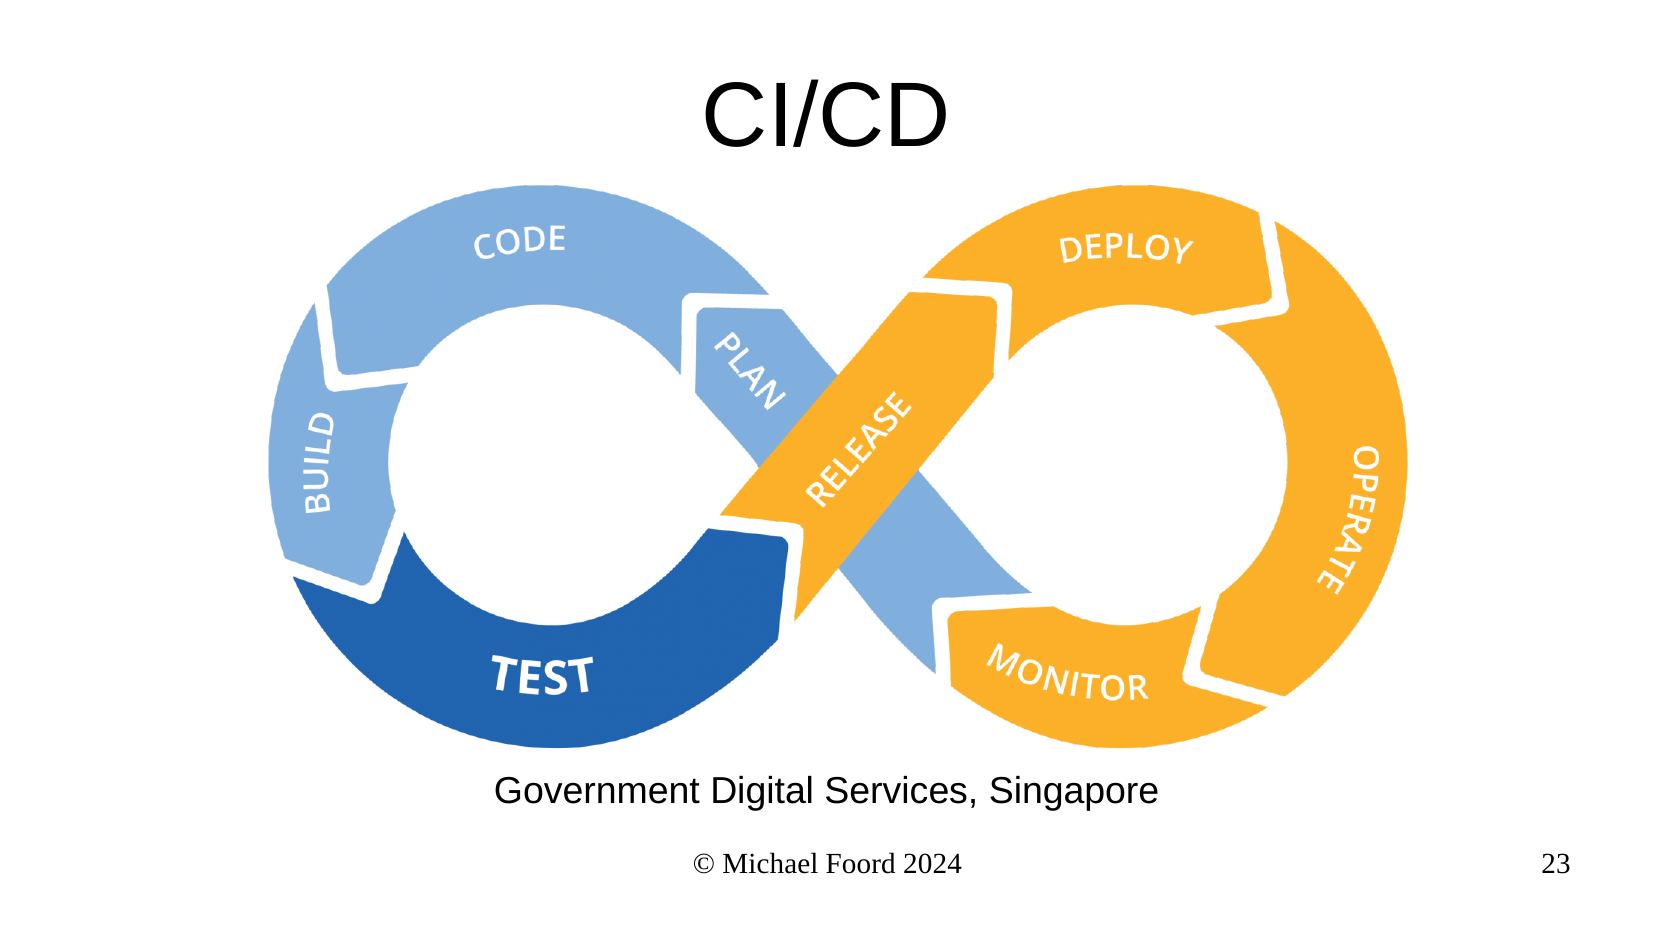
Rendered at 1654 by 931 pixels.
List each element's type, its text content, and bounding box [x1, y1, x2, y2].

text_box Government Digital Services, Singapore [330, 762, 1323, 820]
title CI/CD [82, 37, 1571, 164]
picture [73, 164, 1580, 766]
